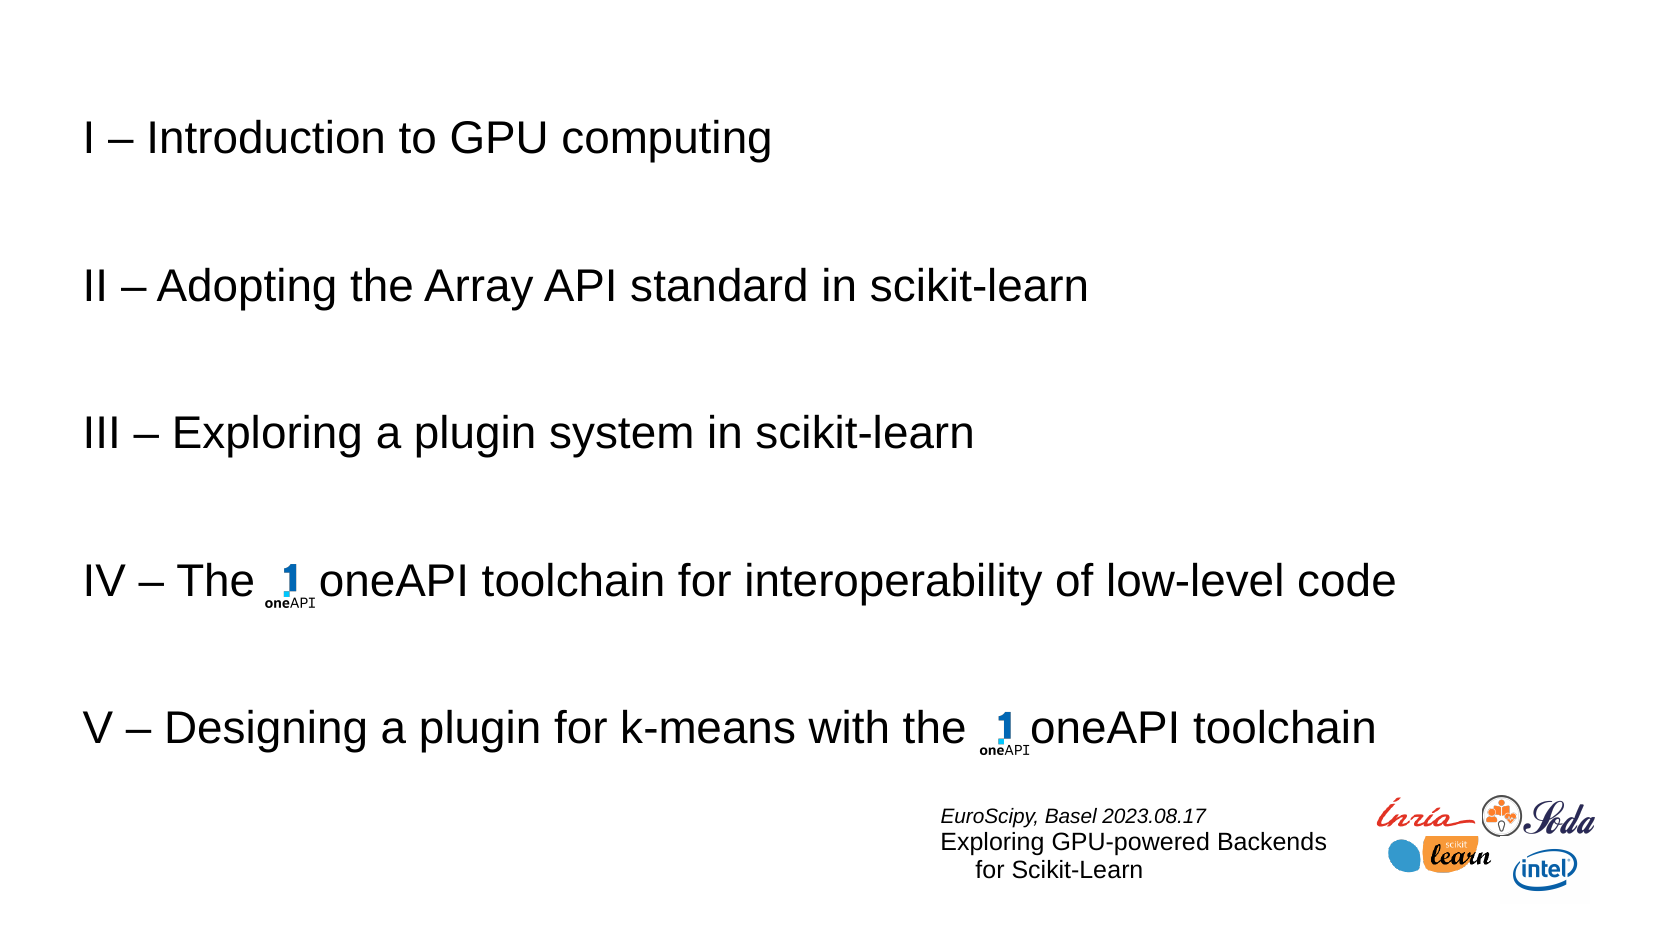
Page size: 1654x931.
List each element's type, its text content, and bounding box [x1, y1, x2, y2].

list I – Introduction to GPU computing II – Adopting the Array API standard in scikit-learn III – Exploring a plugin system in scikit-learn IV – The oneAPI toolchain for interoperability of low-level code V – Designing a plugin for k-means with the oneAPI toolchain [82, 112, 1571, 758]
text_box EuroScipy, Basel 2023.08.17 Exploring GPU-powered Backends for Scikit-Learn [862, 713, 1654, 931]
picture [956, 706, 1053, 761]
picture [241, 558, 339, 614]
